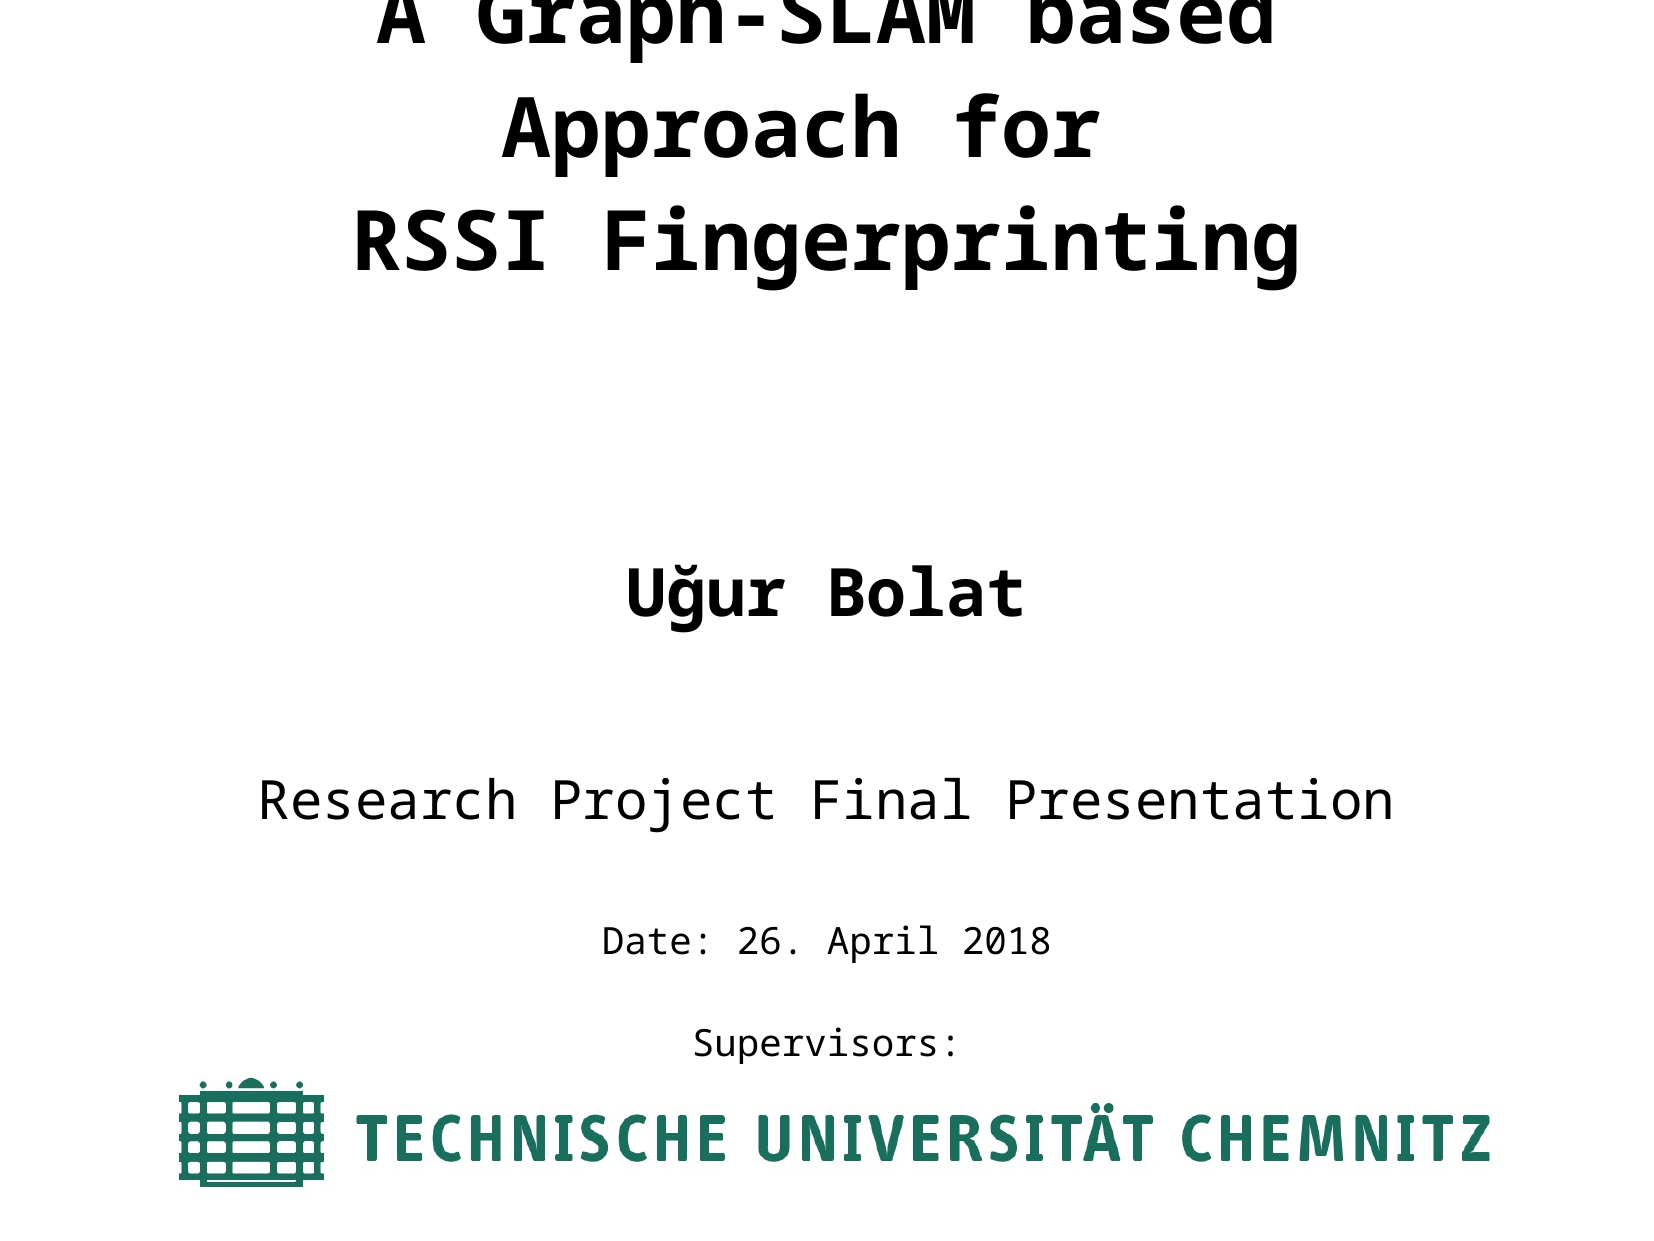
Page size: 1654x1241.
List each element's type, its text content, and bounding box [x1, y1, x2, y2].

subtitle A Graph-SLAM based Approach for RSSI Fingerprinting Uğur Bolat Research Project Final Presentation Date: 26. April 2018 Supervisors: Daniel Froß Steffen Weichold [208, 63, 1446, 1064]
picture [135, 1064, 1531, 1206]
